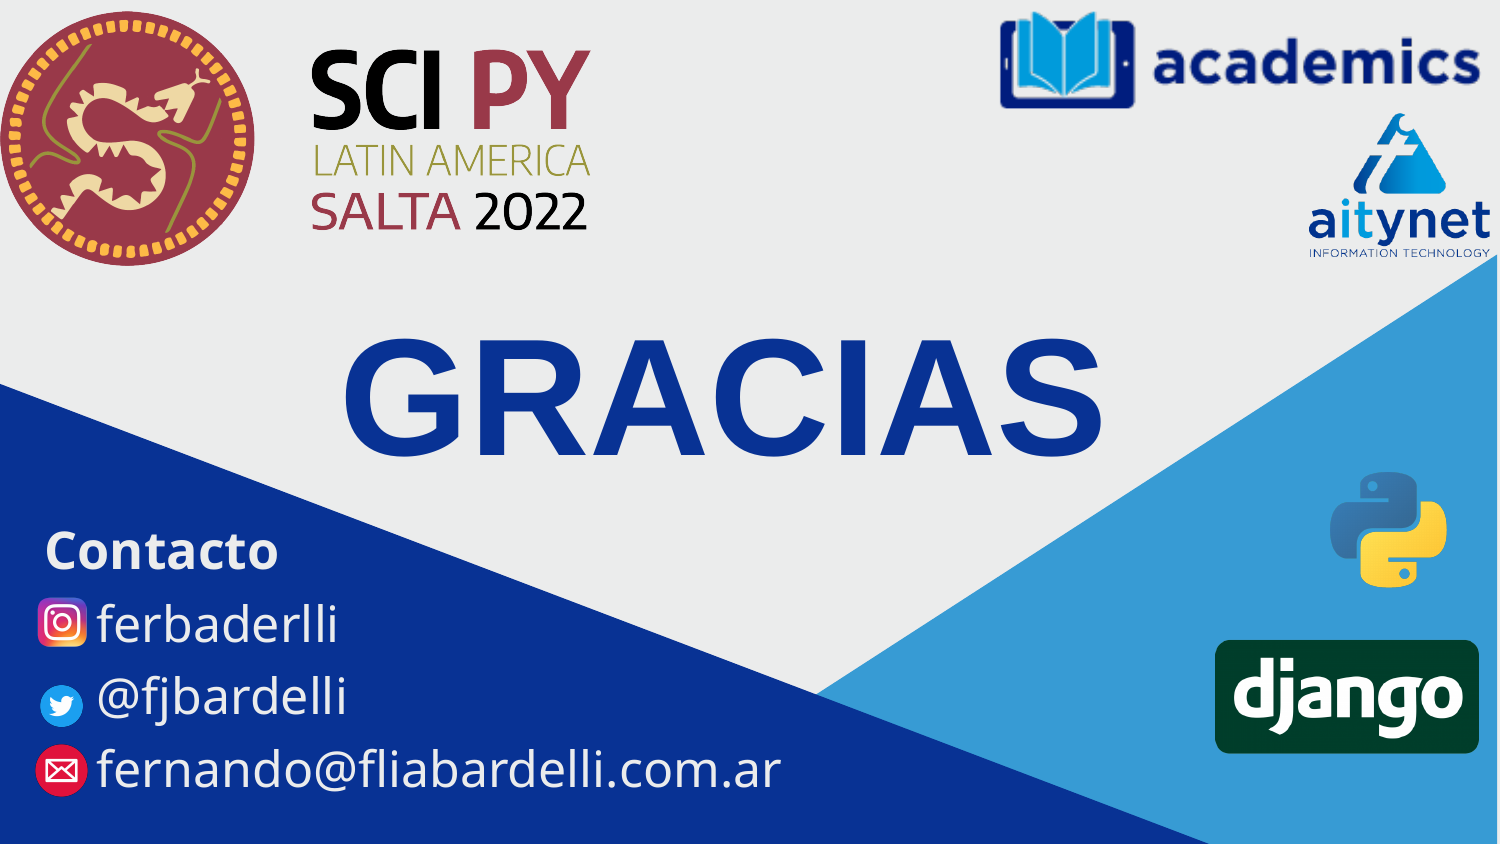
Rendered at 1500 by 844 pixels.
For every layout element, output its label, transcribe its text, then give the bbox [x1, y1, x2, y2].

picture [34, 679, 89, 733]
picture [985, 2, 1500, 271]
picture [1330, 472, 1447, 589]
text_box Contacto ferbaderlli @fjbardelli fernando@fliabardelli.com.ar [29, 502, 886, 709]
picture [1215, 615, 1479, 781]
picture [34, 595, 89, 650]
picture [34, 743, 89, 798]
text_box GRACIAS [324, 296, 1152, 498]
picture [0, 11, 591, 266]
